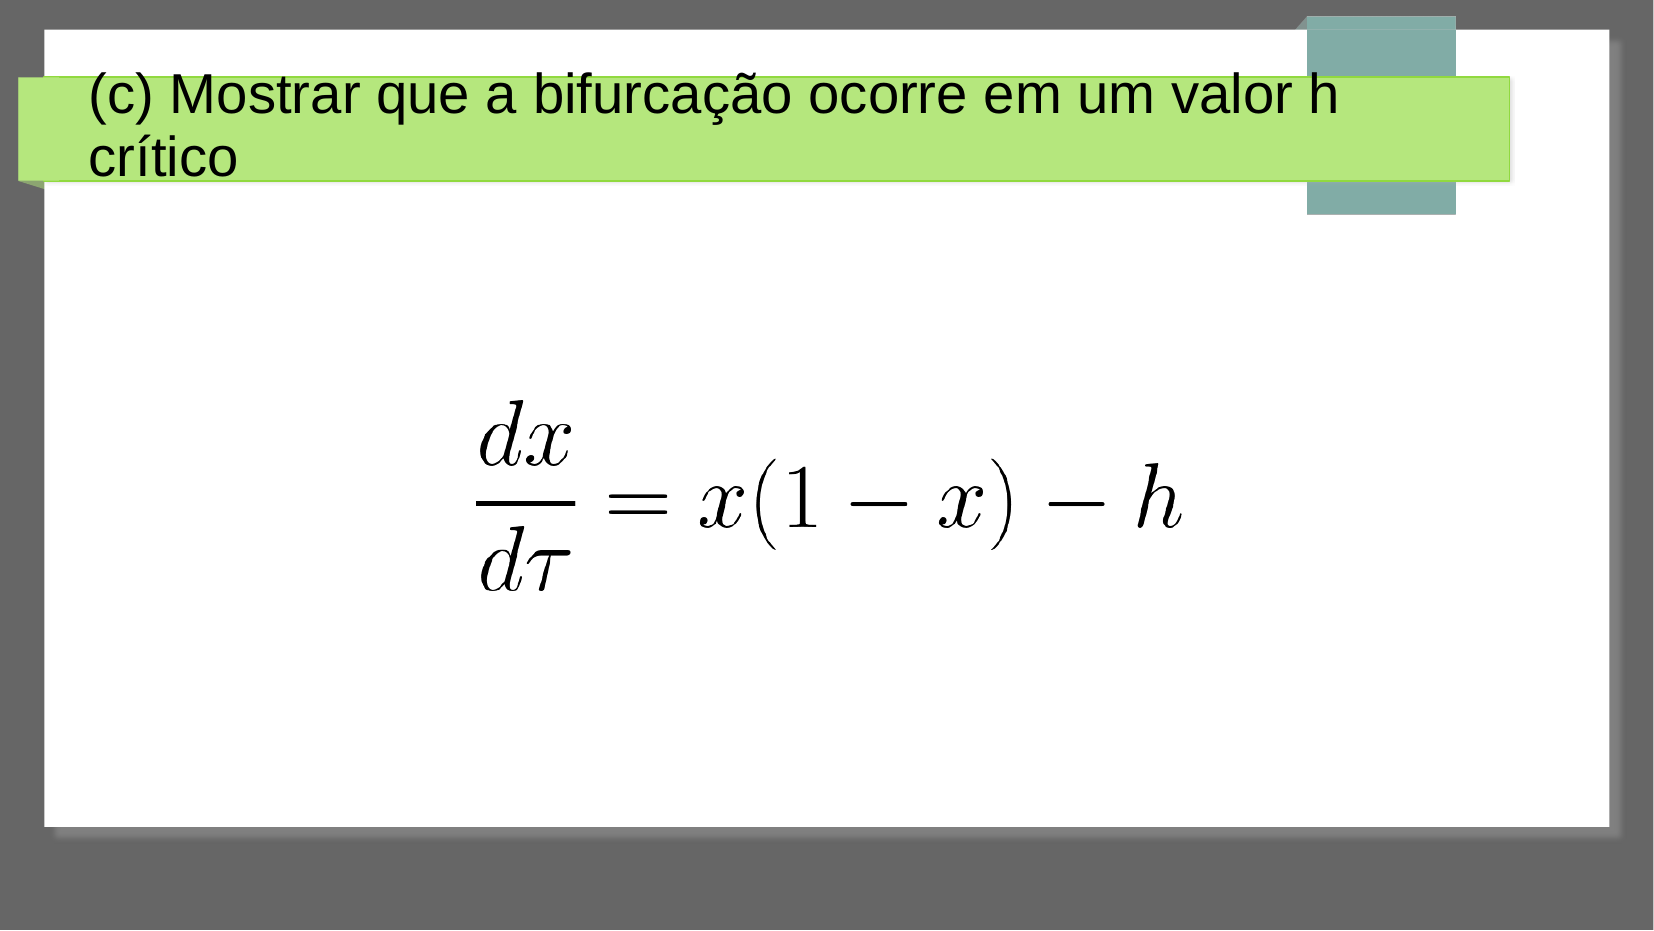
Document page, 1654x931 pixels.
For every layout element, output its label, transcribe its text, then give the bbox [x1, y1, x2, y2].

title (c) Mostrar que a bifurcação ocorre em um valor h crítico [88, 73, 1506, 178]
picture [476, 400, 1182, 591]
